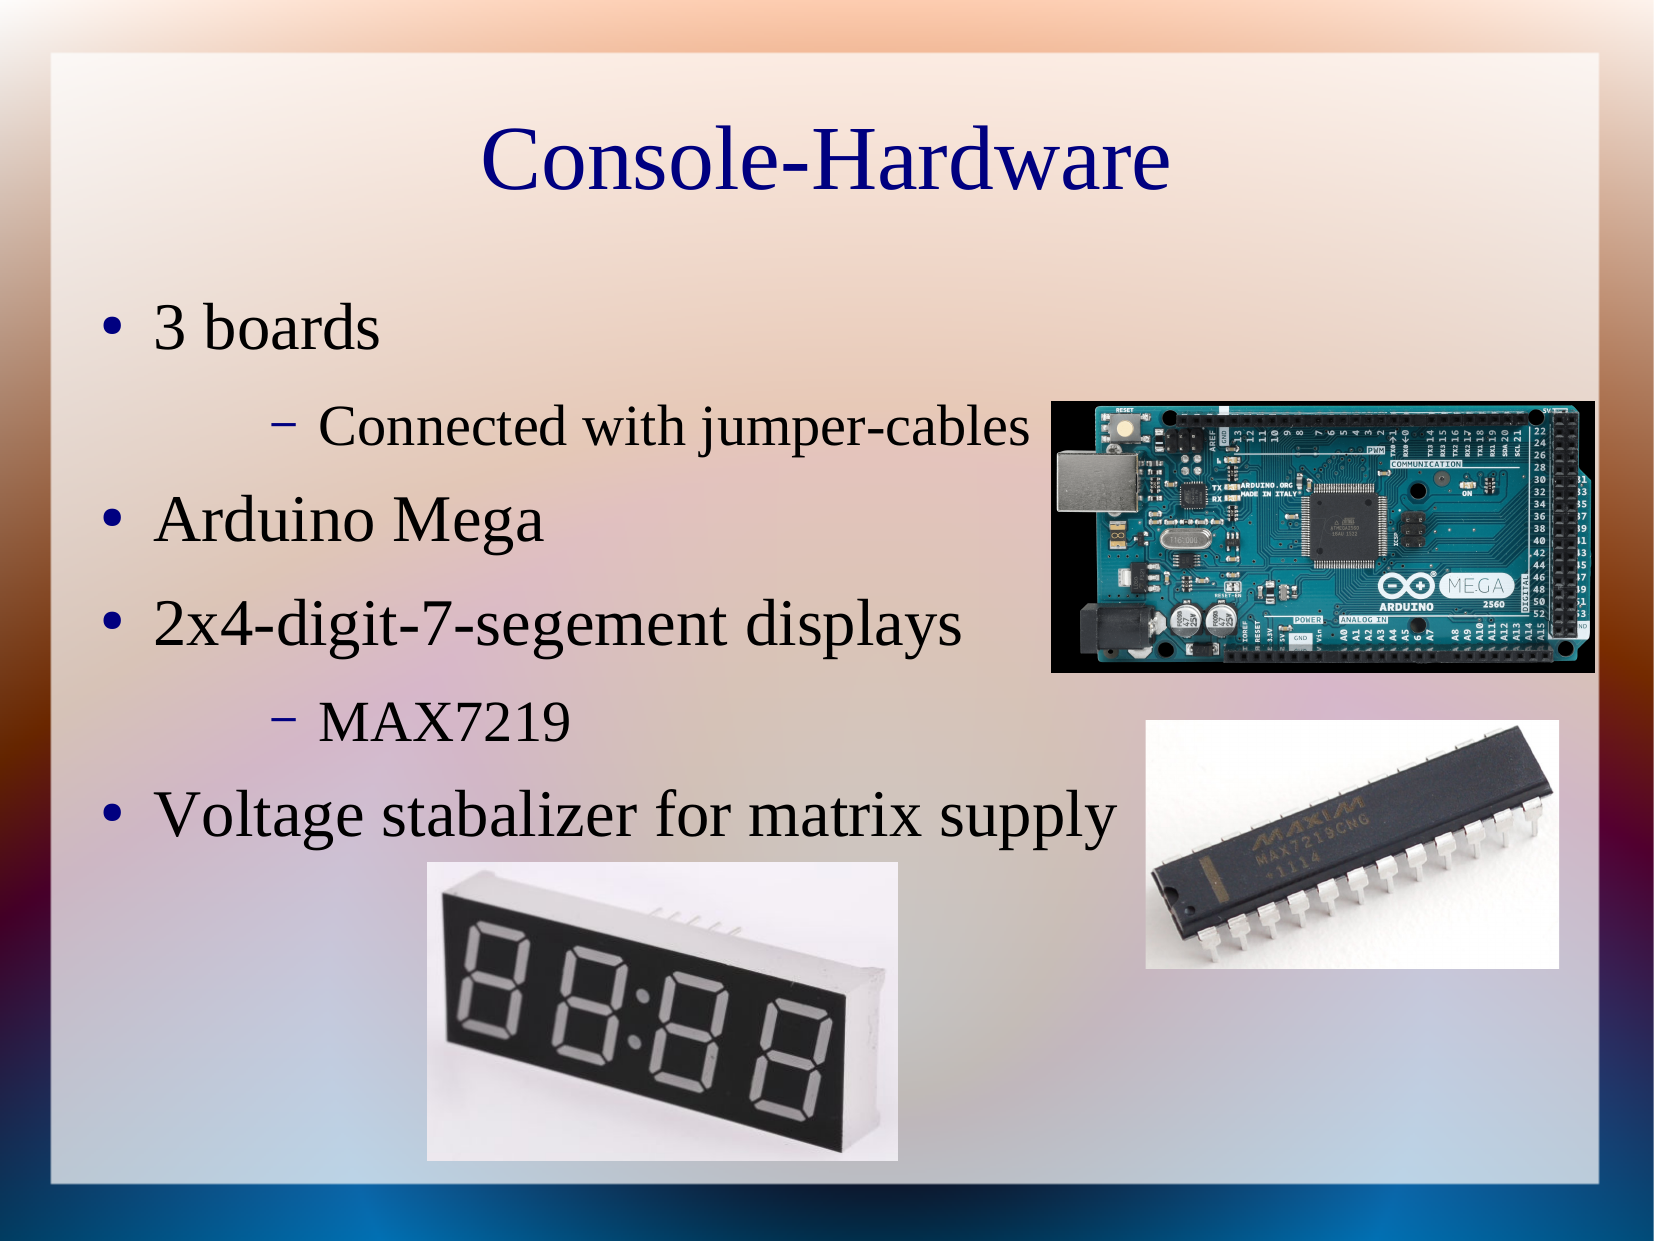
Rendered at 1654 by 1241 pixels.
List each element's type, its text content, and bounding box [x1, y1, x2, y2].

picture [0, 0, 1654, 1241]
title Console-Hardware [82, 55, 1571, 263]
list 3 boards Connected with jumper-cables Arduino Mega 2x4-digit-7-segement displays MAX7219 Voltage stabalizer for matrix supply [82, 290, 1571, 1034]
